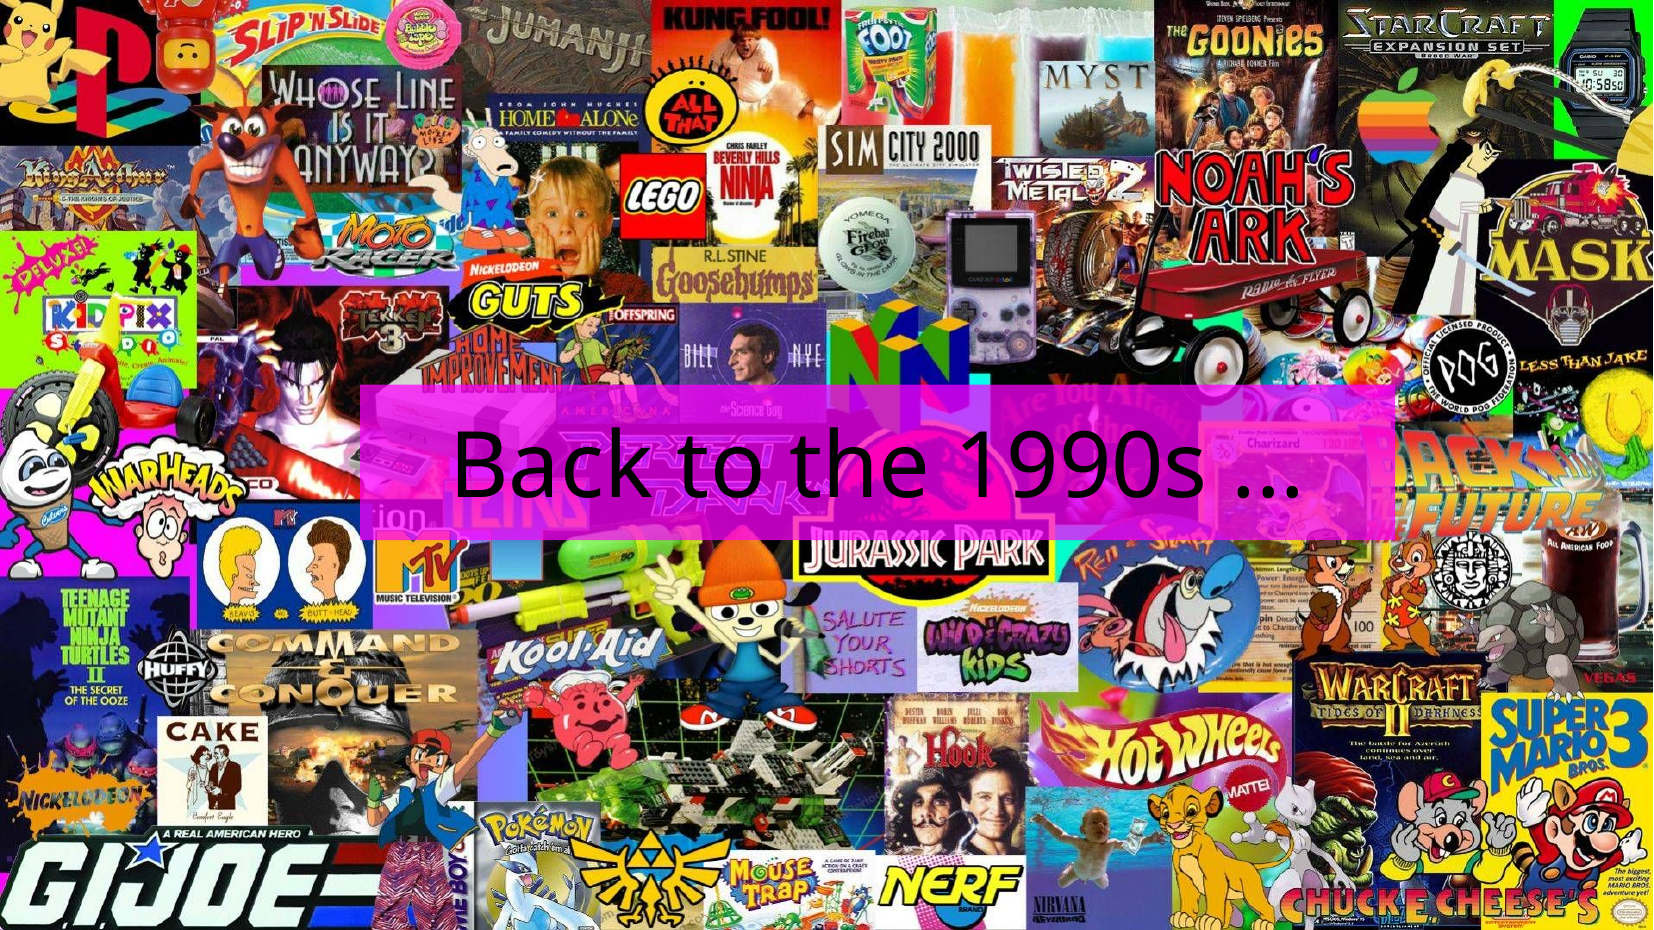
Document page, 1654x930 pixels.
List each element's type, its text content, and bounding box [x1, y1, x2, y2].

picture [0, 0, 1653, 930]
title Back to the 1990s ... [360, 384, 1396, 541]
